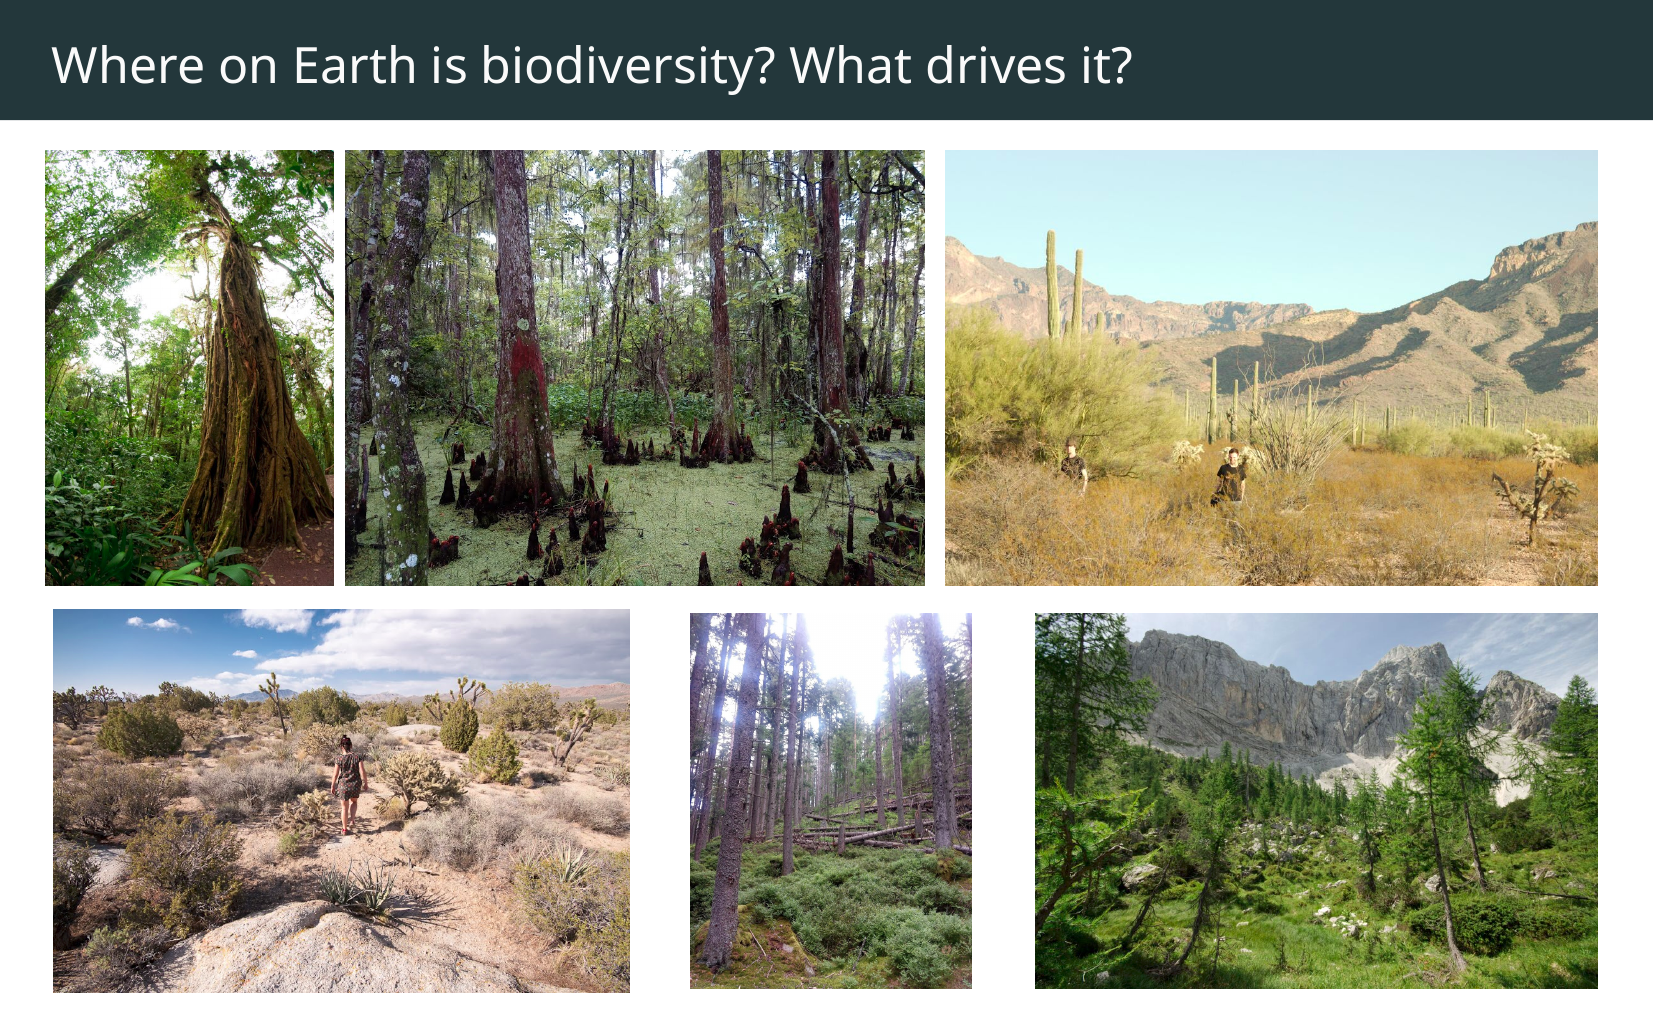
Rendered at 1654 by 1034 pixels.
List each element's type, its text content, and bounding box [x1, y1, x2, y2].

picture [53, 609, 630, 993]
picture [45, 150, 334, 586]
picture [945, 150, 1598, 586]
picture [345, 150, 925, 586]
text_box [0, 0, 1653, 121]
picture [1035, 613, 1598, 989]
text_box Where on Earth is biodiversity? What drives it? [51, 30, 1378, 91]
picture [690, 613, 972, 989]
